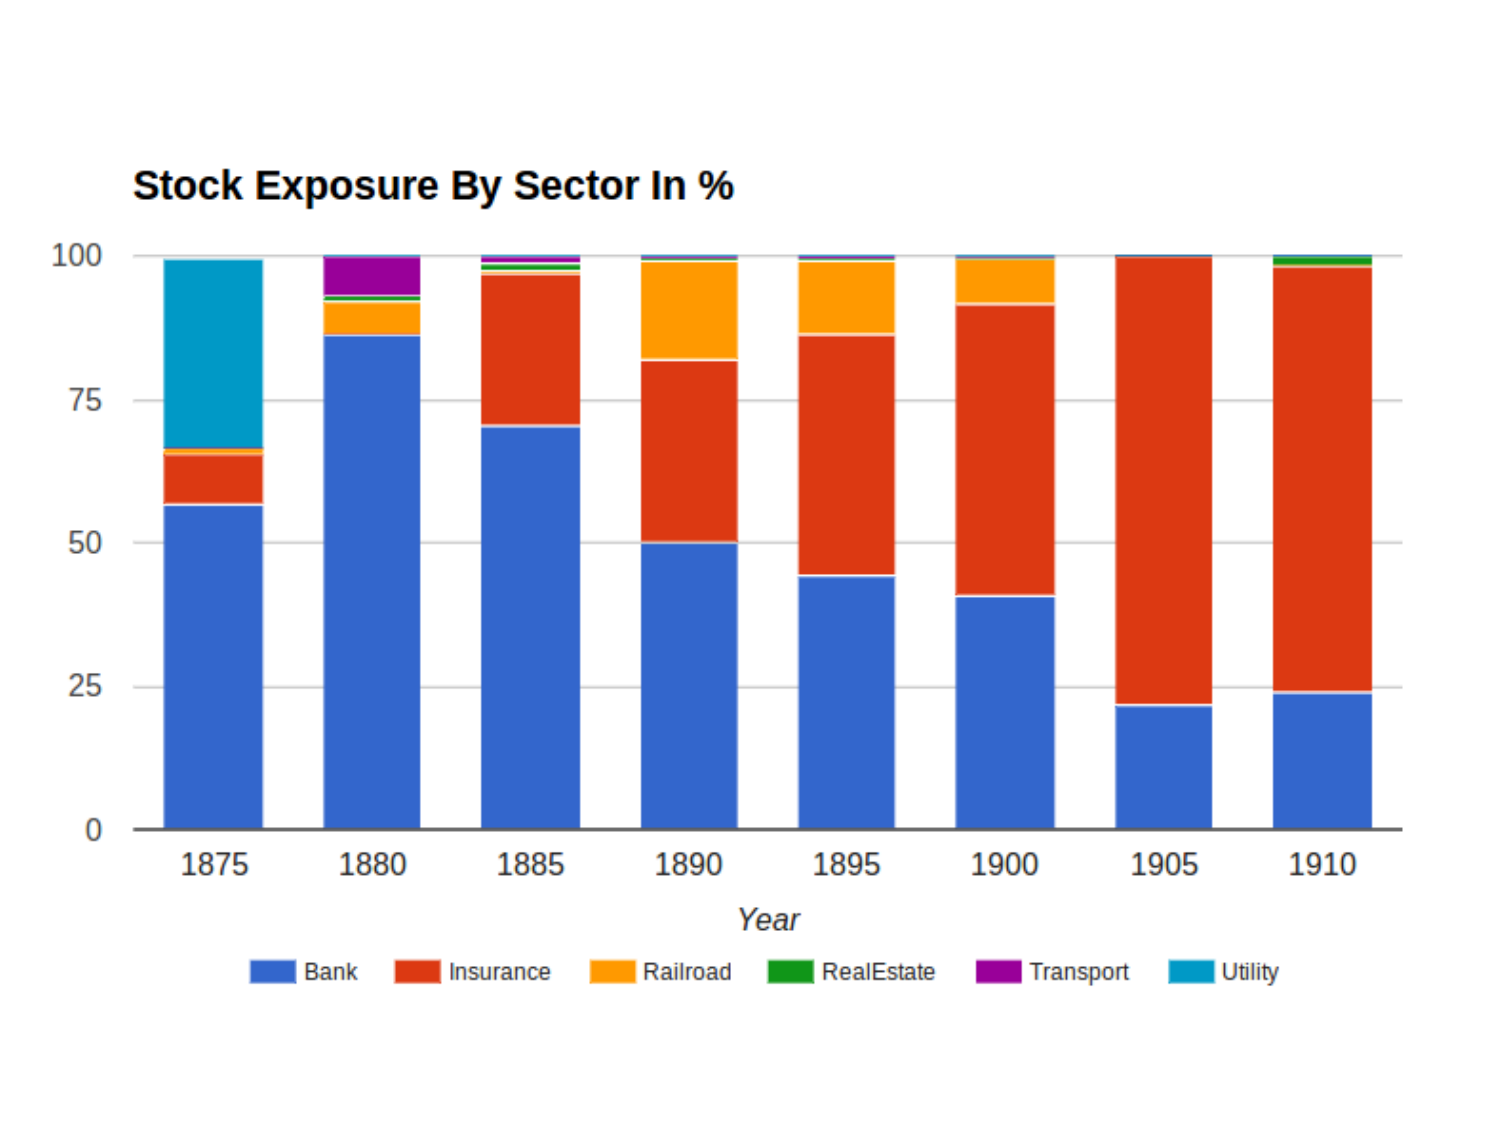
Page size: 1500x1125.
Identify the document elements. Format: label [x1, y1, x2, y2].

picture [0, 118, 1500, 1007]
